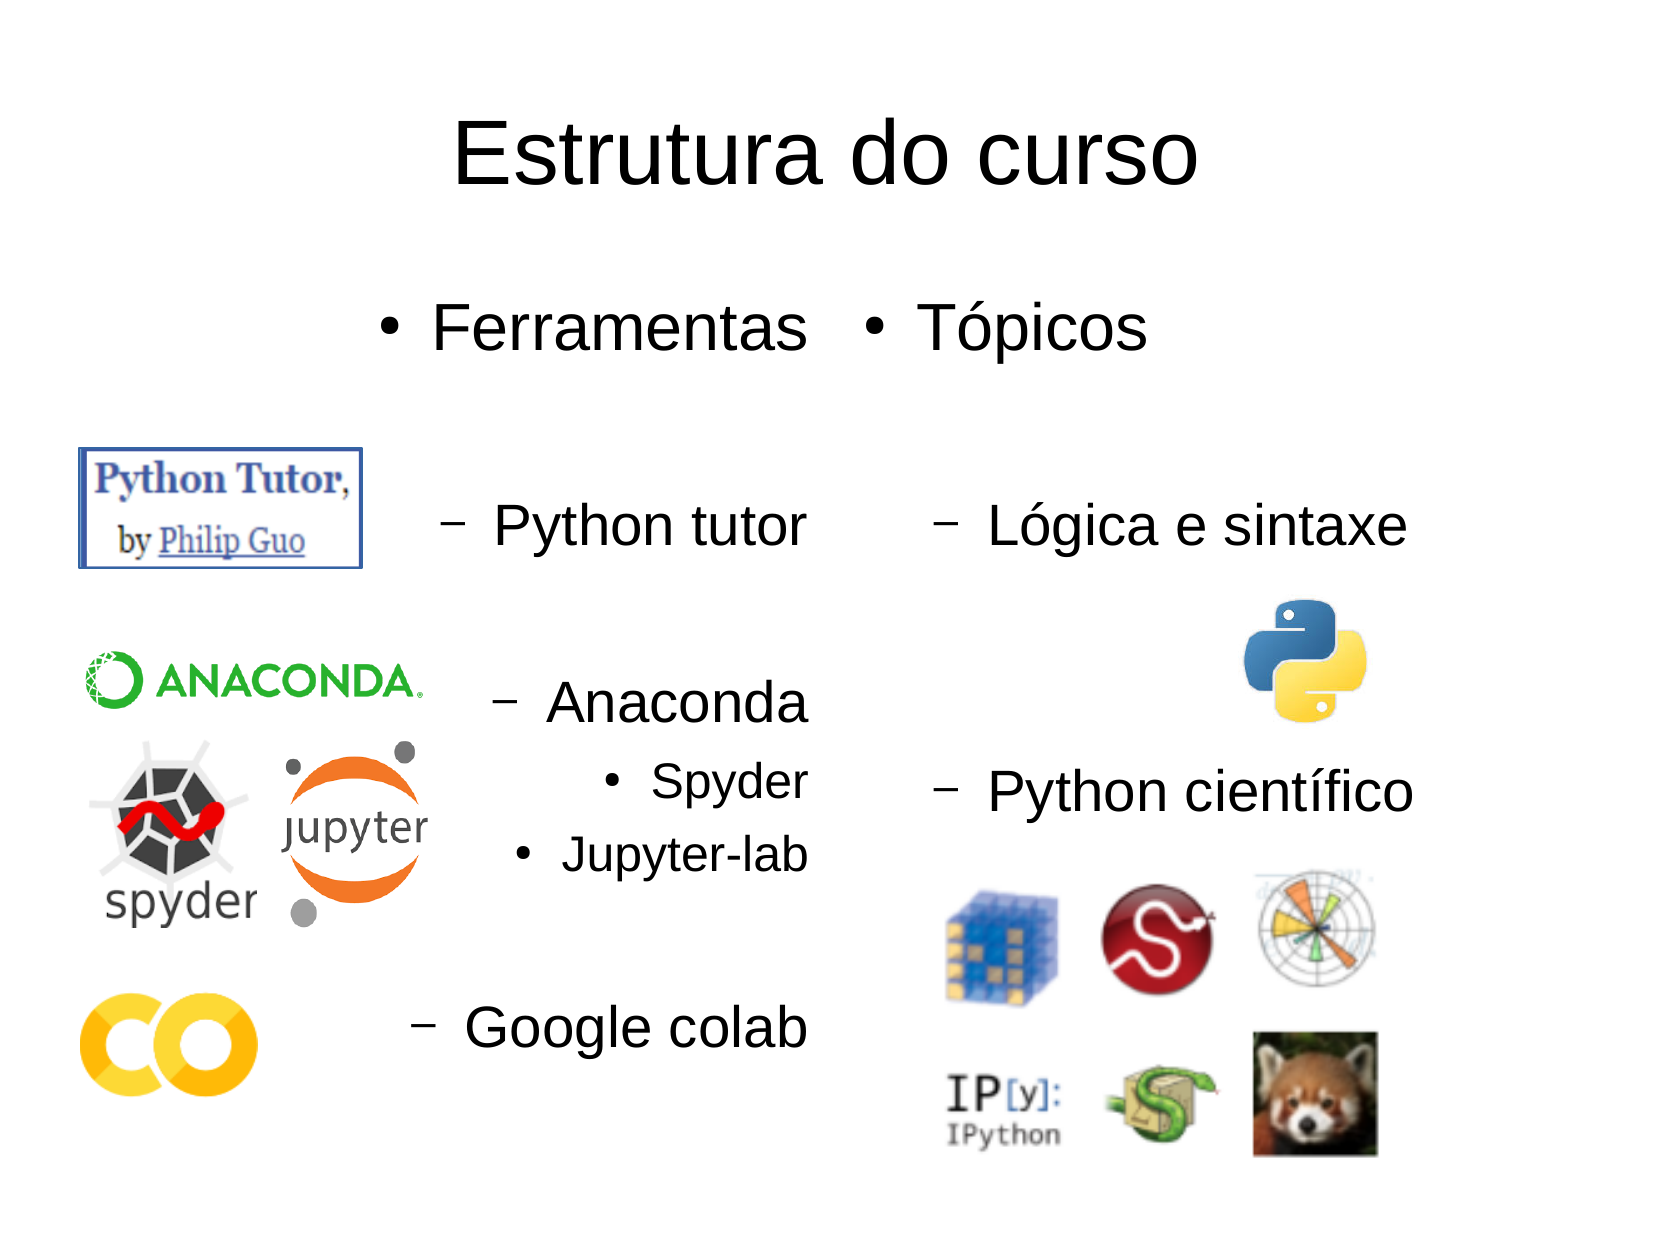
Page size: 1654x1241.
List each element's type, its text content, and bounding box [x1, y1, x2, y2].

picture [921, 869, 1073, 1182]
title Estrutura do curso [82, 49, 1571, 257]
picture [1091, 860, 1224, 1173]
list Ferramentas Python tutor Anaconda Spyder Jupyter-lab Google colab [82, 290, 809, 1170]
list Tópicos Lógica e sintaxe Python científico [845, 290, 1572, 1010]
picture [80, 956, 258, 1134]
picture [1242, 850, 1394, 1163]
picture [80, 449, 361, 567]
picture [80, 621, 430, 928]
